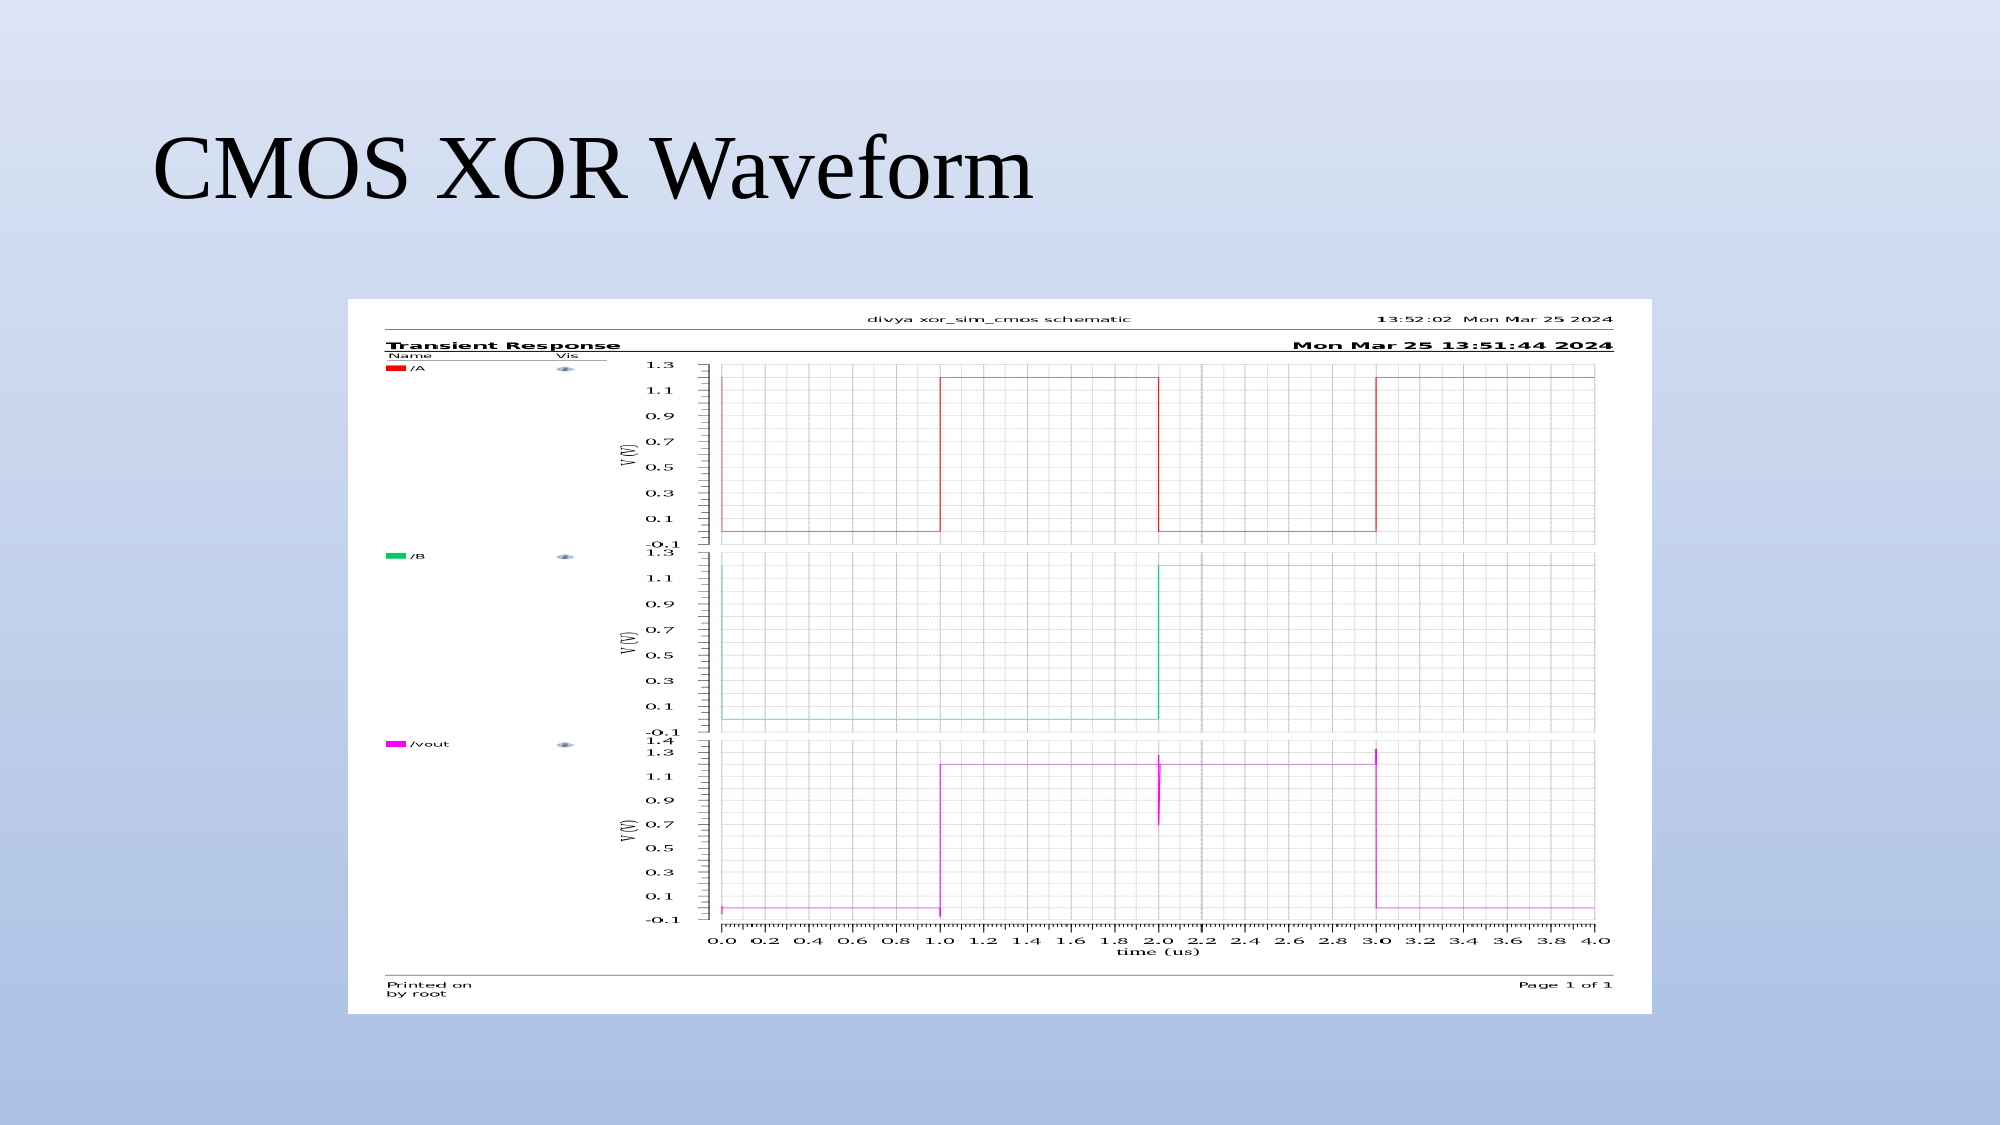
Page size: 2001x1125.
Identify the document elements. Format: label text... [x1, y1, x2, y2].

picture [348, 299, 1652, 1014]
title CMOS XOR Waveform [137, 59, 1863, 278]
